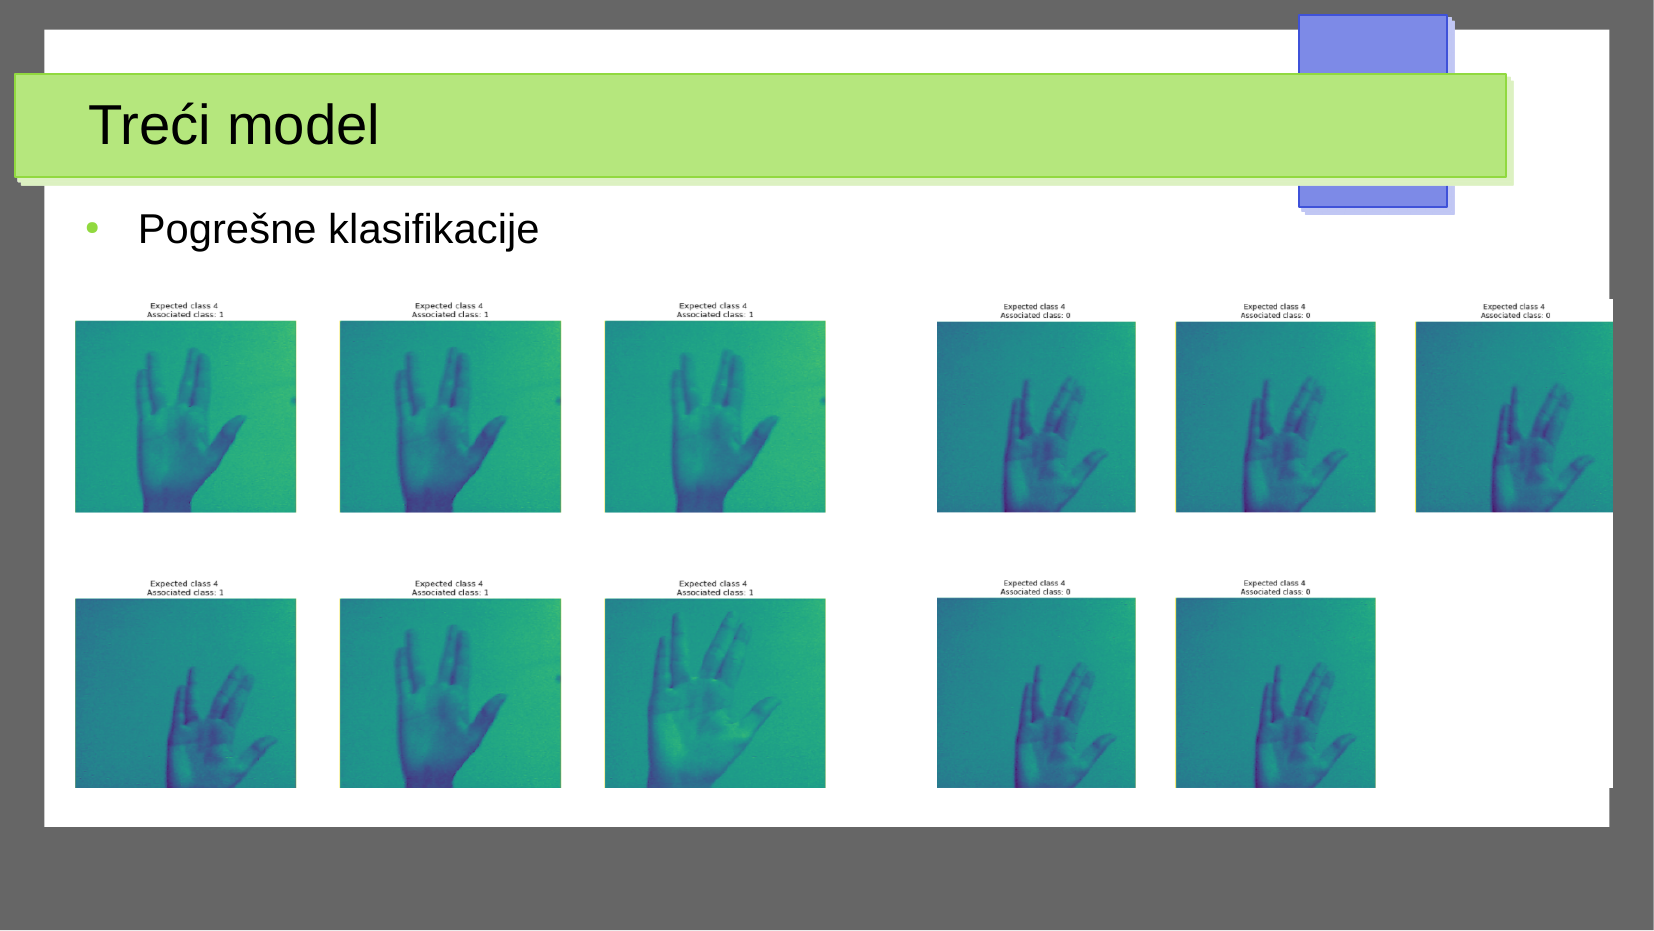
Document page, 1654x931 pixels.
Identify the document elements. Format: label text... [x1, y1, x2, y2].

picture [937, 299, 1613, 788]
title Treći model [88, 73, 1506, 178]
picture [75, 299, 826, 788]
list Pogrešne klasifikacije [67, 205, 676, 338]
